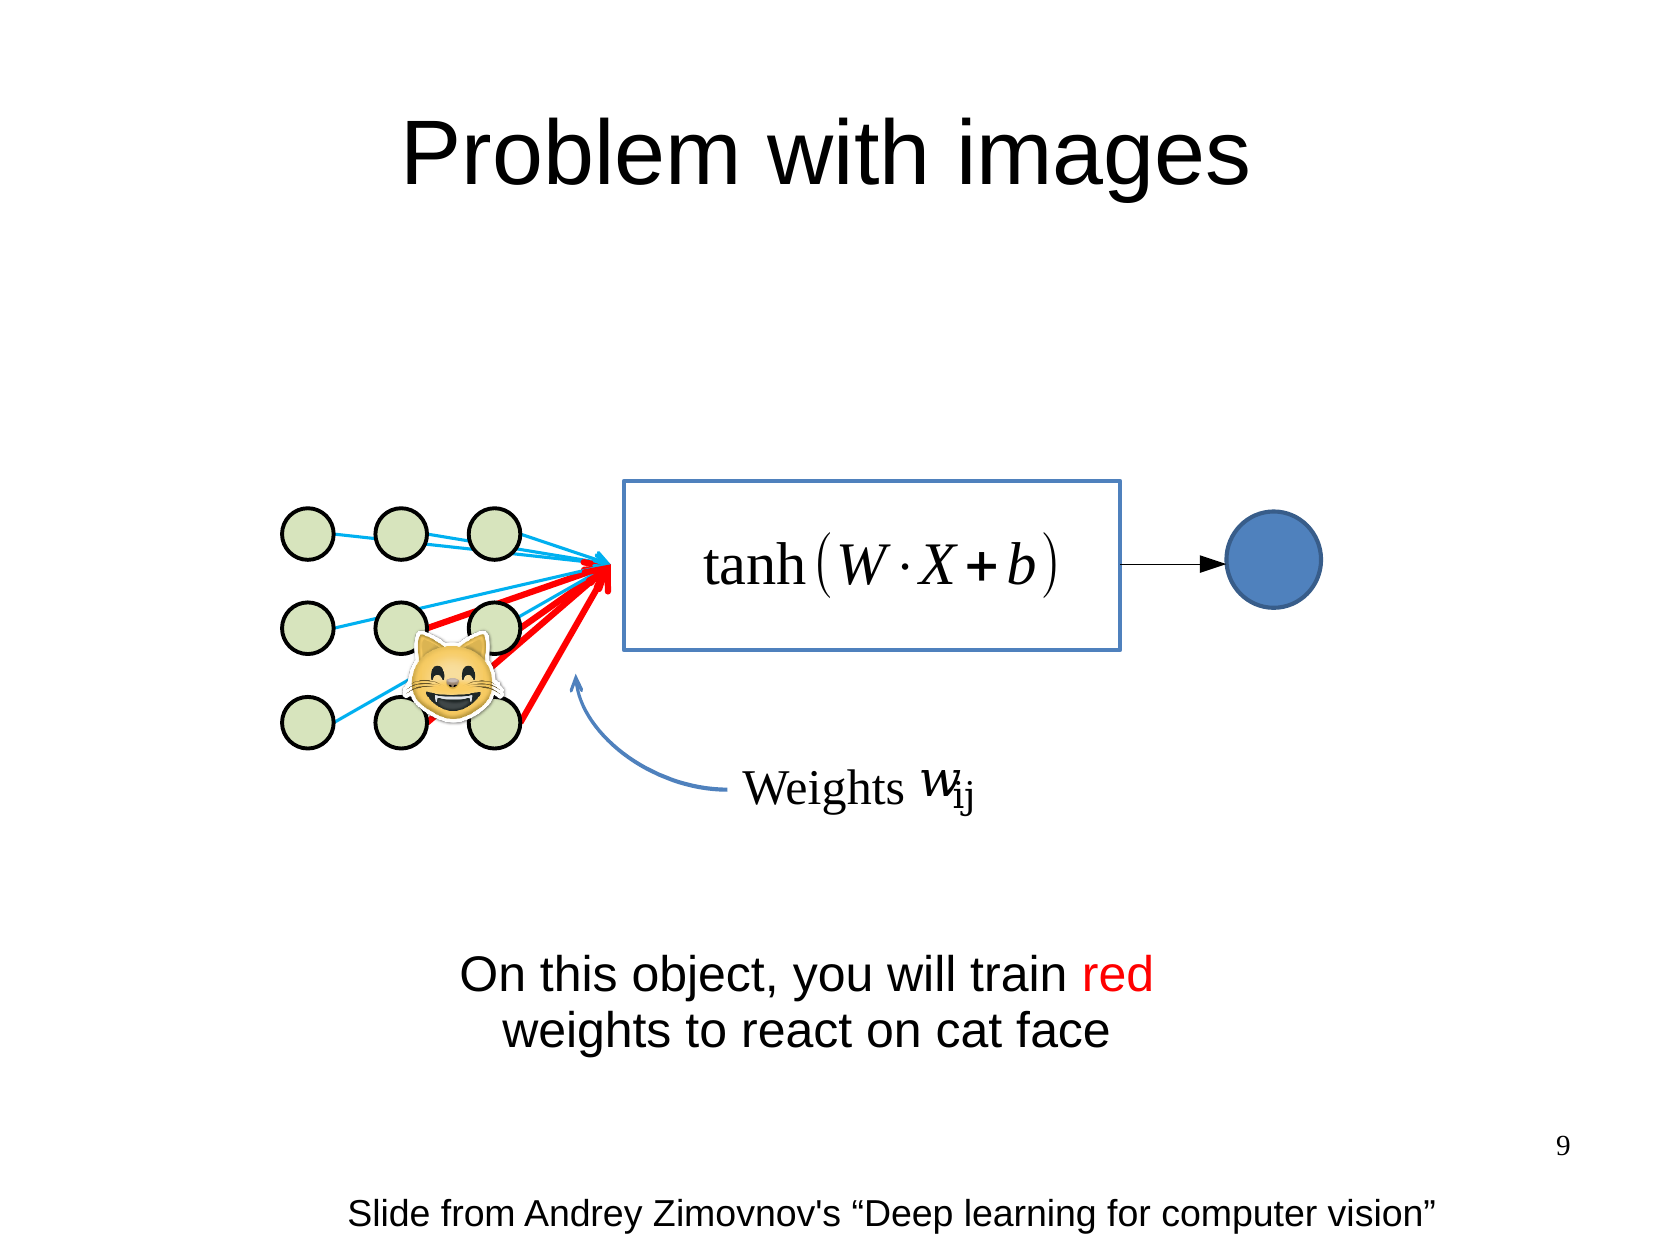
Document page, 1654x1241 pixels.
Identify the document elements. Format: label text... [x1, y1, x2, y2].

text_box [336, 617, 375, 630]
text_box [285, 605, 331, 651]
text_box [471, 511, 518, 557]
chart [684, 527, 1075, 601]
text_box [472, 705, 518, 746]
text_box [285, 511, 331, 557]
text_box [419, 533, 612, 725]
text_box [378, 605, 424, 651]
text_box ij [952, 779, 974, 823]
text_box [378, 700, 424, 746]
text_box [1229, 514, 1318, 605]
text_box [429, 608, 474, 626]
text_box [429, 532, 468, 543]
text_box [285, 699, 331, 746]
picture [398, 626, 509, 727]
text_box [336, 684, 398, 724]
text_box [378, 511, 424, 557]
text_box Slide from Andrey Zimovnov's “Deep learning for computer vision” [332, 1185, 1452, 1241]
text_box On this object, you will train red weights to react on cat face [444, 939, 1169, 1067]
text_box [336, 532, 374, 541]
text_box [427, 542, 471, 551]
text_box [569, 673, 728, 792]
text_box [472, 605, 518, 646]
title Problem with images [82, 49, 1571, 257]
text_box Weights [742, 760, 917, 816]
text_box 𝑤 [917, 757, 951, 816]
